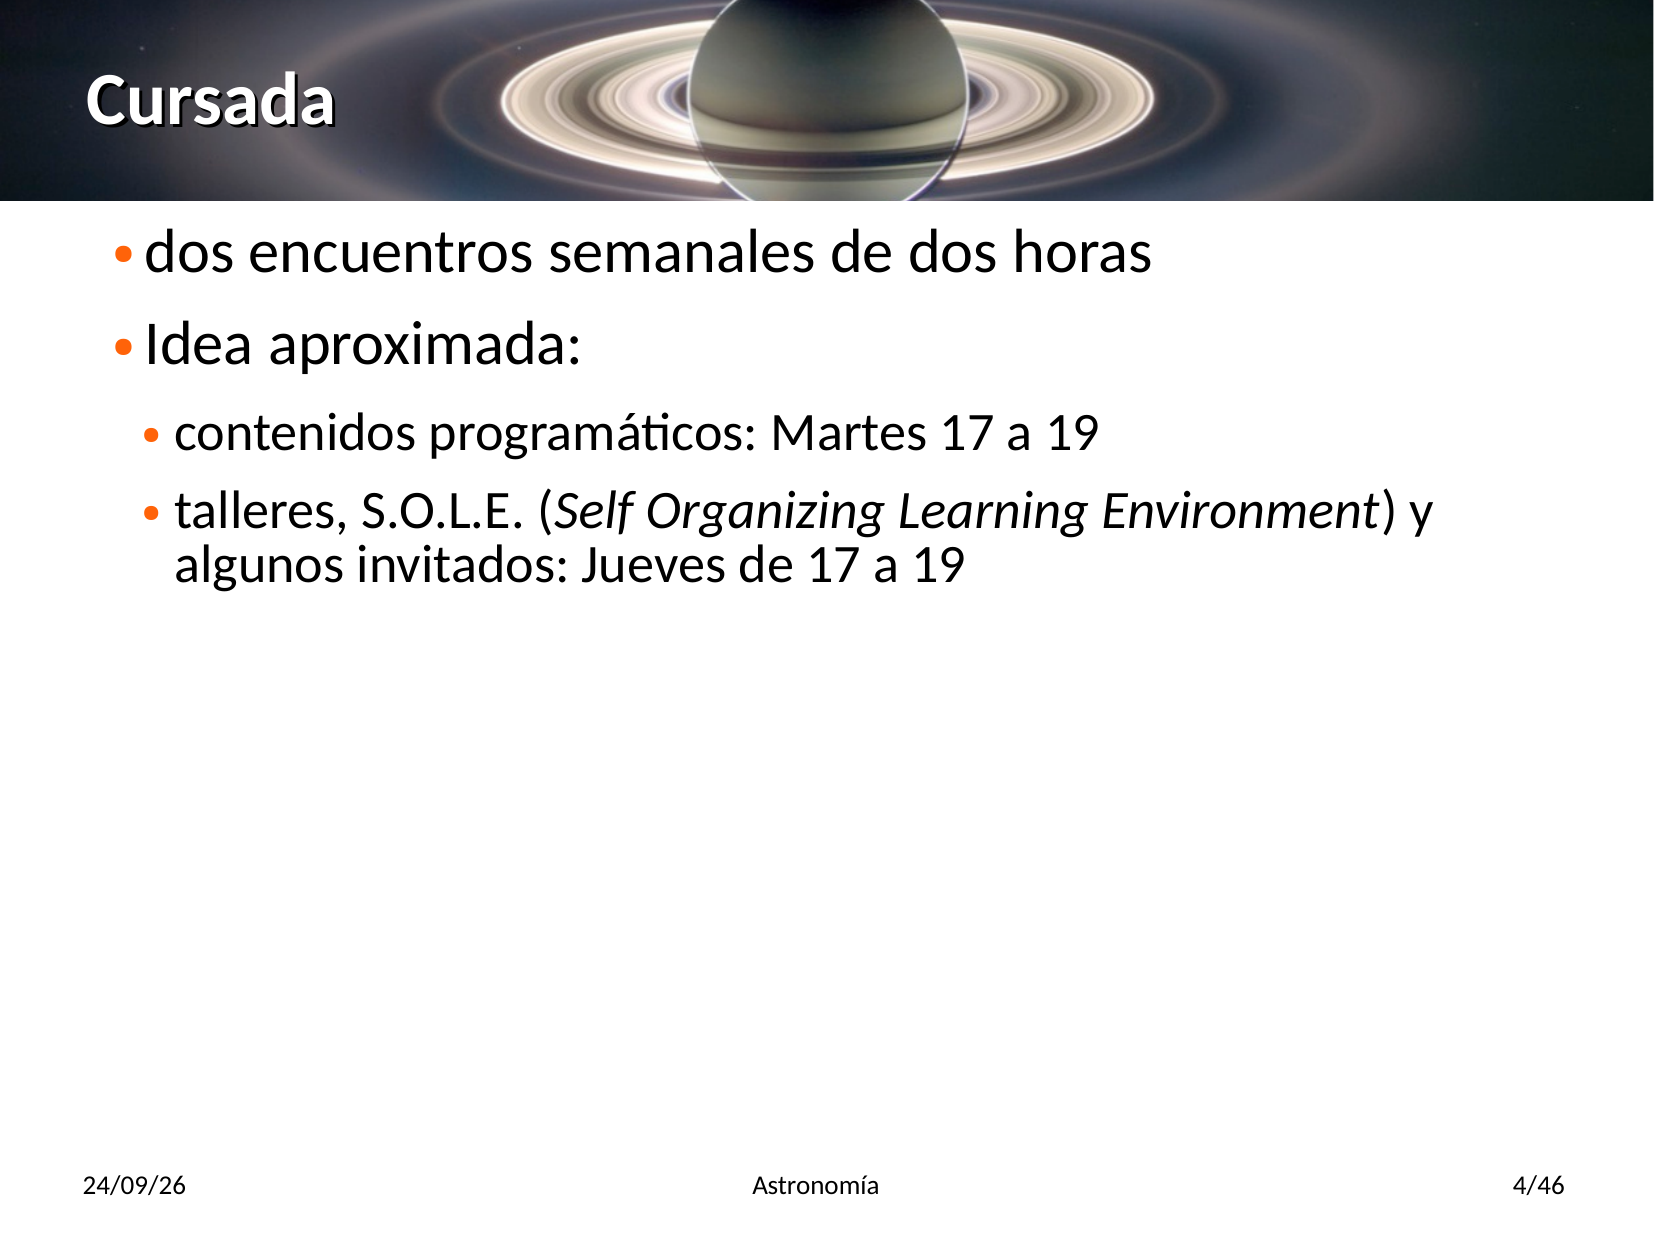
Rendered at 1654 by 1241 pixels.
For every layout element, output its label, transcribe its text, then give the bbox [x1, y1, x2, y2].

list dos encuentros semanales de dos horas Idea aproximada: contenidos programáticos: Martes 17 a 19 talleres, S.O.L.E. (Self Organizing Learning Environment) y algunos invitados: Jueves de 17 a 19 [82, 225, 1571, 1171]
picture [0, 0, 1654, 201]
title Cursada [86, 18, 1576, 194]
